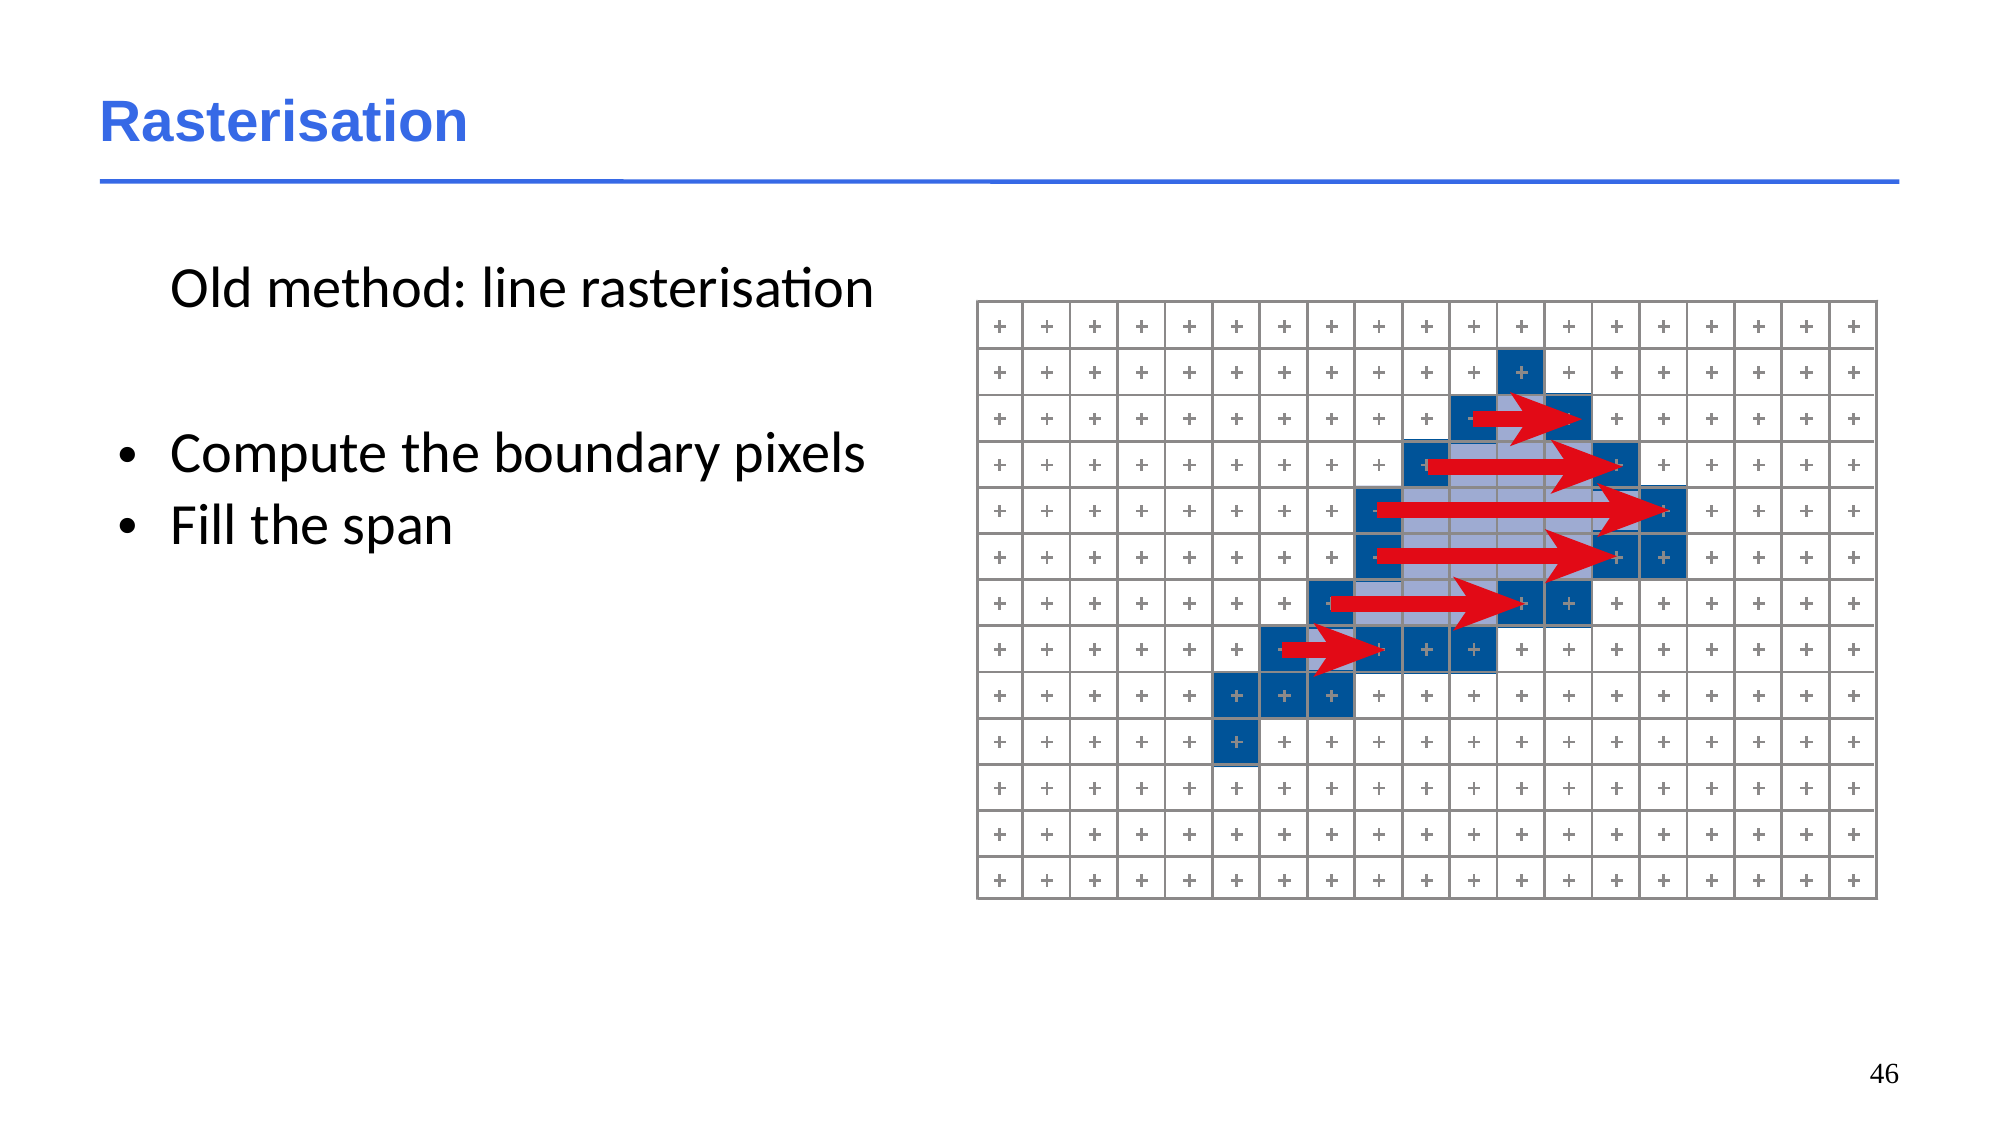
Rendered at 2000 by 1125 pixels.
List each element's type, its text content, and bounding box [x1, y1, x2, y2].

title Rasterisation [99, 27, 1900, 215]
picture [975, 299, 1879, 901]
list Old method: line rasterisation Compute the boundary pixels Fill the span [100, 263, 1900, 976]
